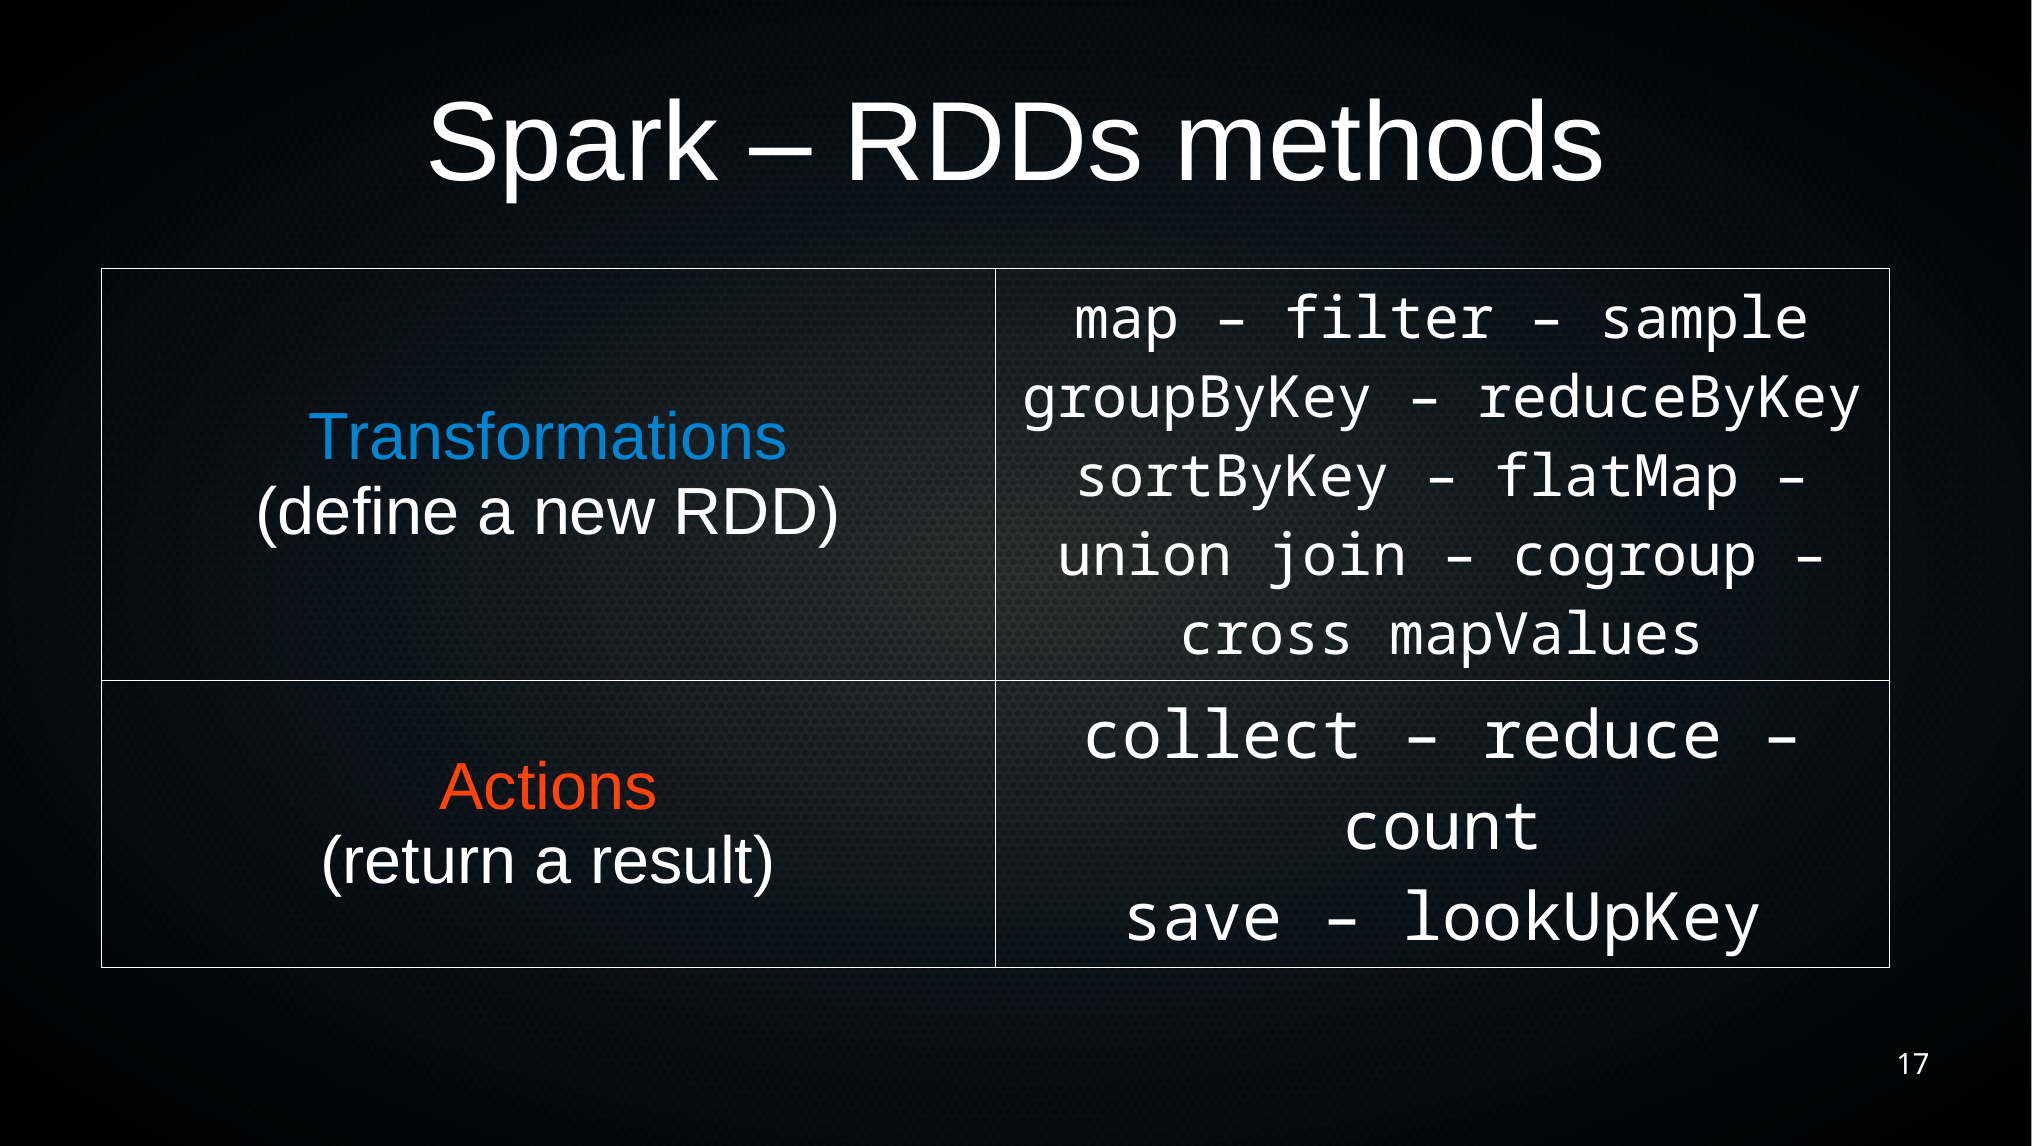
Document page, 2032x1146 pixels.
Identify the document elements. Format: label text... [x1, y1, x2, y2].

title Spark – RDDs methods [101, 45, 1930, 237]
picture [0, 0, 2032, 1146]
table_cell Actions (return a result) [102, 681, 995, 967]
table_header Transformations (define a new RDD) [102, 269, 995, 680]
table_cell collect – reduce – count save – lookUpKey [996, 681, 1889, 967]
table_header map – filter – sample groupByKey – reduceByKey sortByKey – flatMap – union join – cogroup – cross mapValues [996, 269, 1889, 680]
